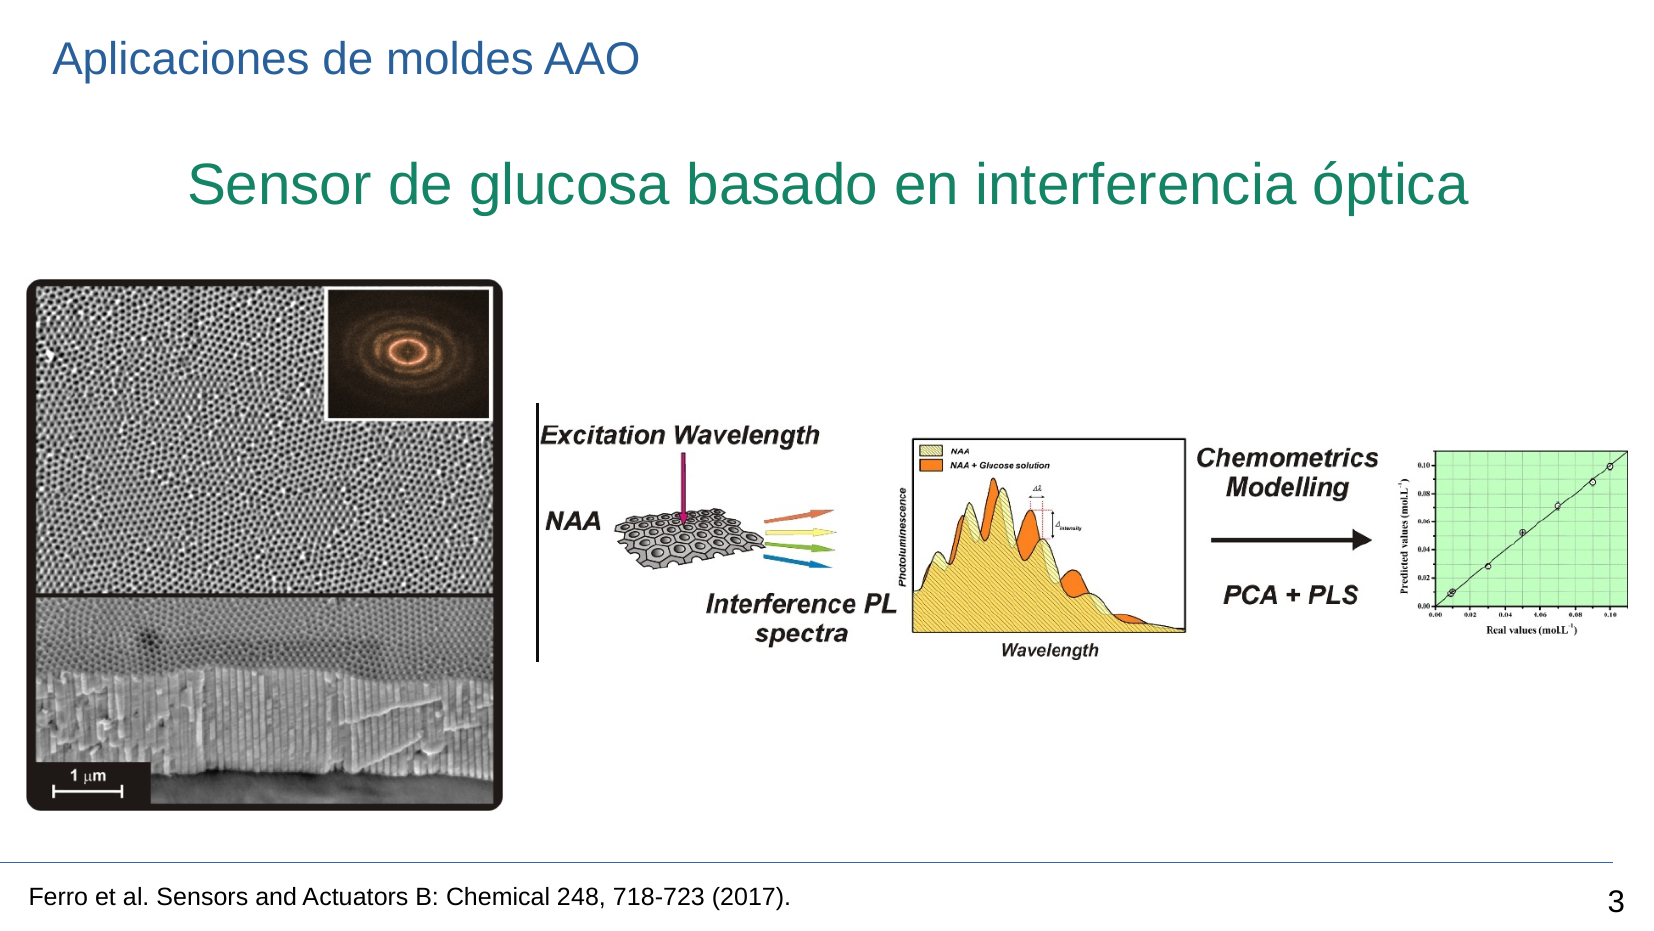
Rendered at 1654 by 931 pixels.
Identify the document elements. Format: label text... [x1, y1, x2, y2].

text_box Ferro et al. Sensors and Actuators B: Chemical 248, 718-723 (2017). [13, 875, 806, 919]
text_box <number> [1537, 877, 1641, 927]
text_box Aplicaciones de moldes AAO [37, 25, 655, 92]
picture [536, 403, 1628, 662]
picture [25, 278, 504, 812]
text_box Sensor de glucosa basado en interferencia óptica [172, 144, 1482, 225]
